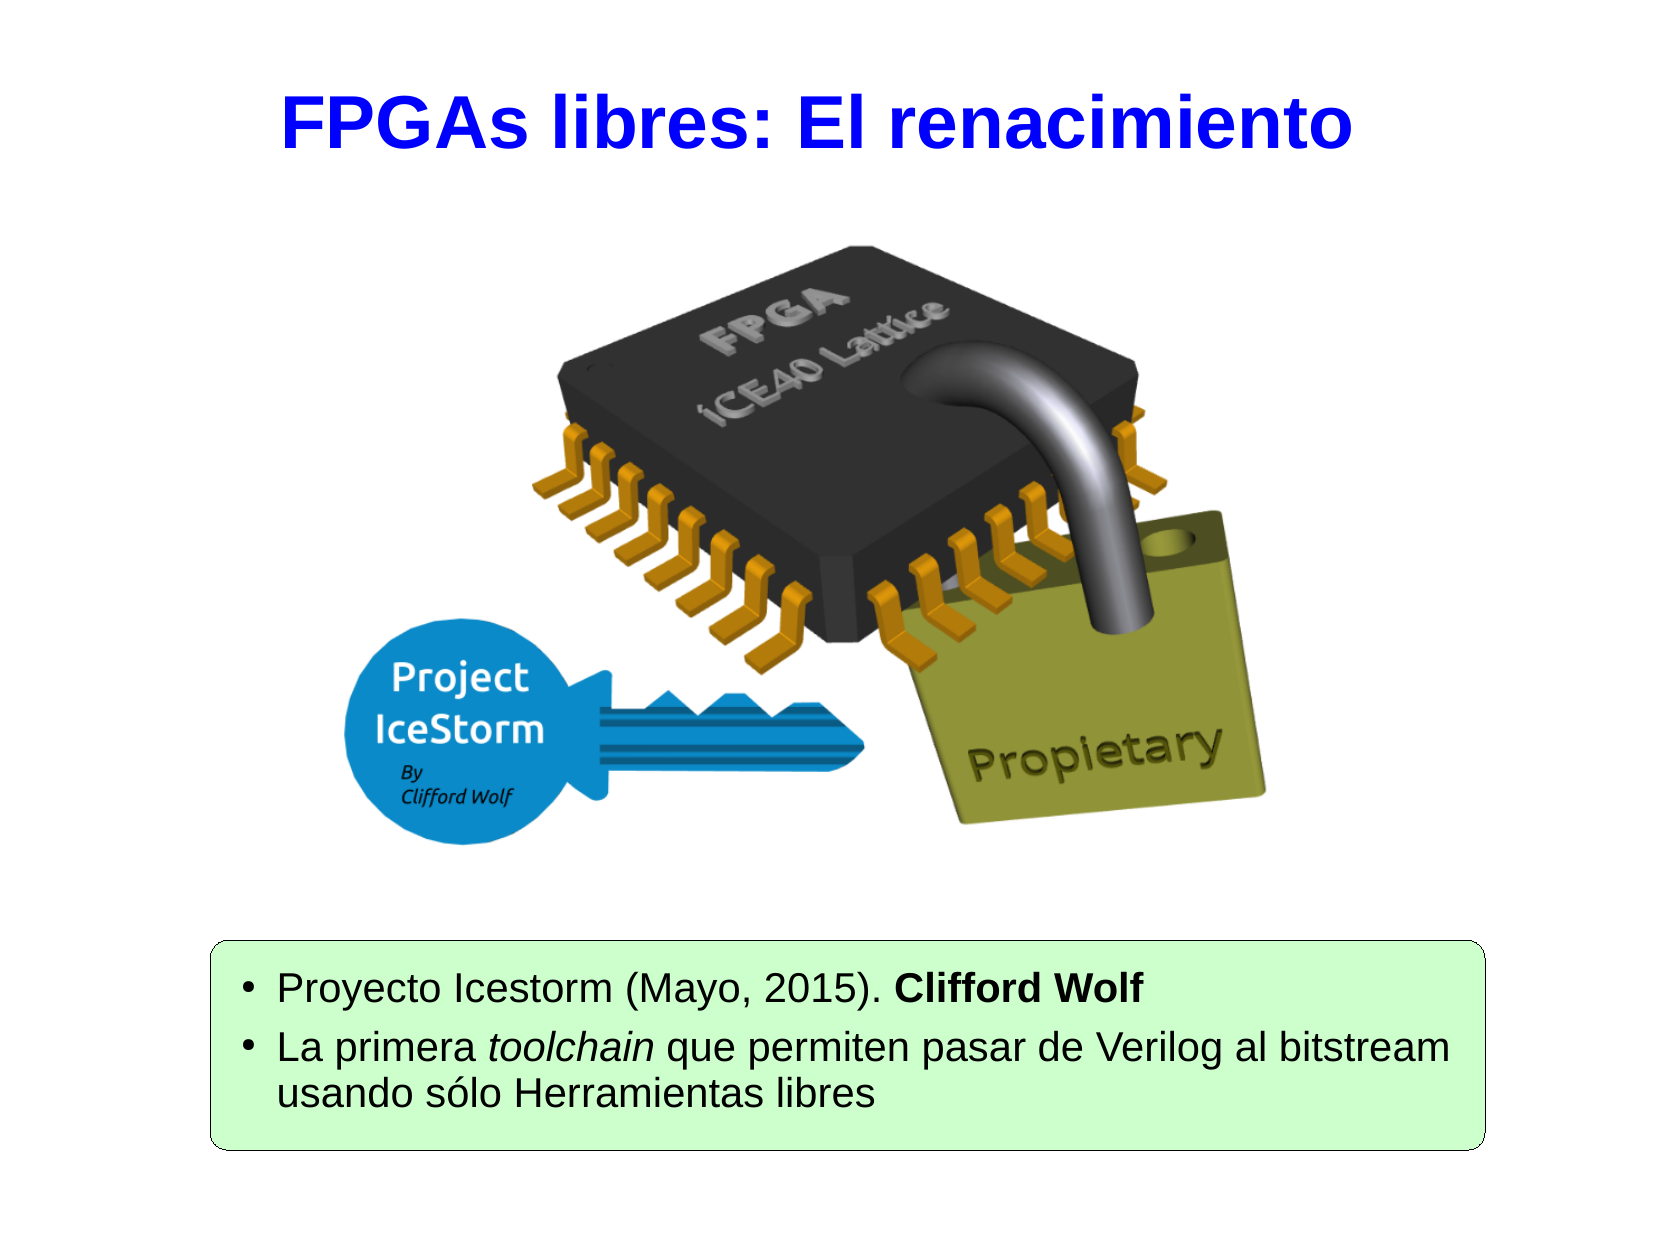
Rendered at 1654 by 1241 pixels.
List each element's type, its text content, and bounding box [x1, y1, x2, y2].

text_box [210, 940, 1486, 1151]
text_box Proyecto Icestorm (Mayo, 2015). Clifford Wolf La primera toolchain que permiten pasar de Verilog al bitstream usando sólo Herramientas libres [226, 957, 1472, 1141]
picture [285, 211, 1336, 931]
text_box FPGAs libres: El renacimiento [90, 73, 1546, 211]
